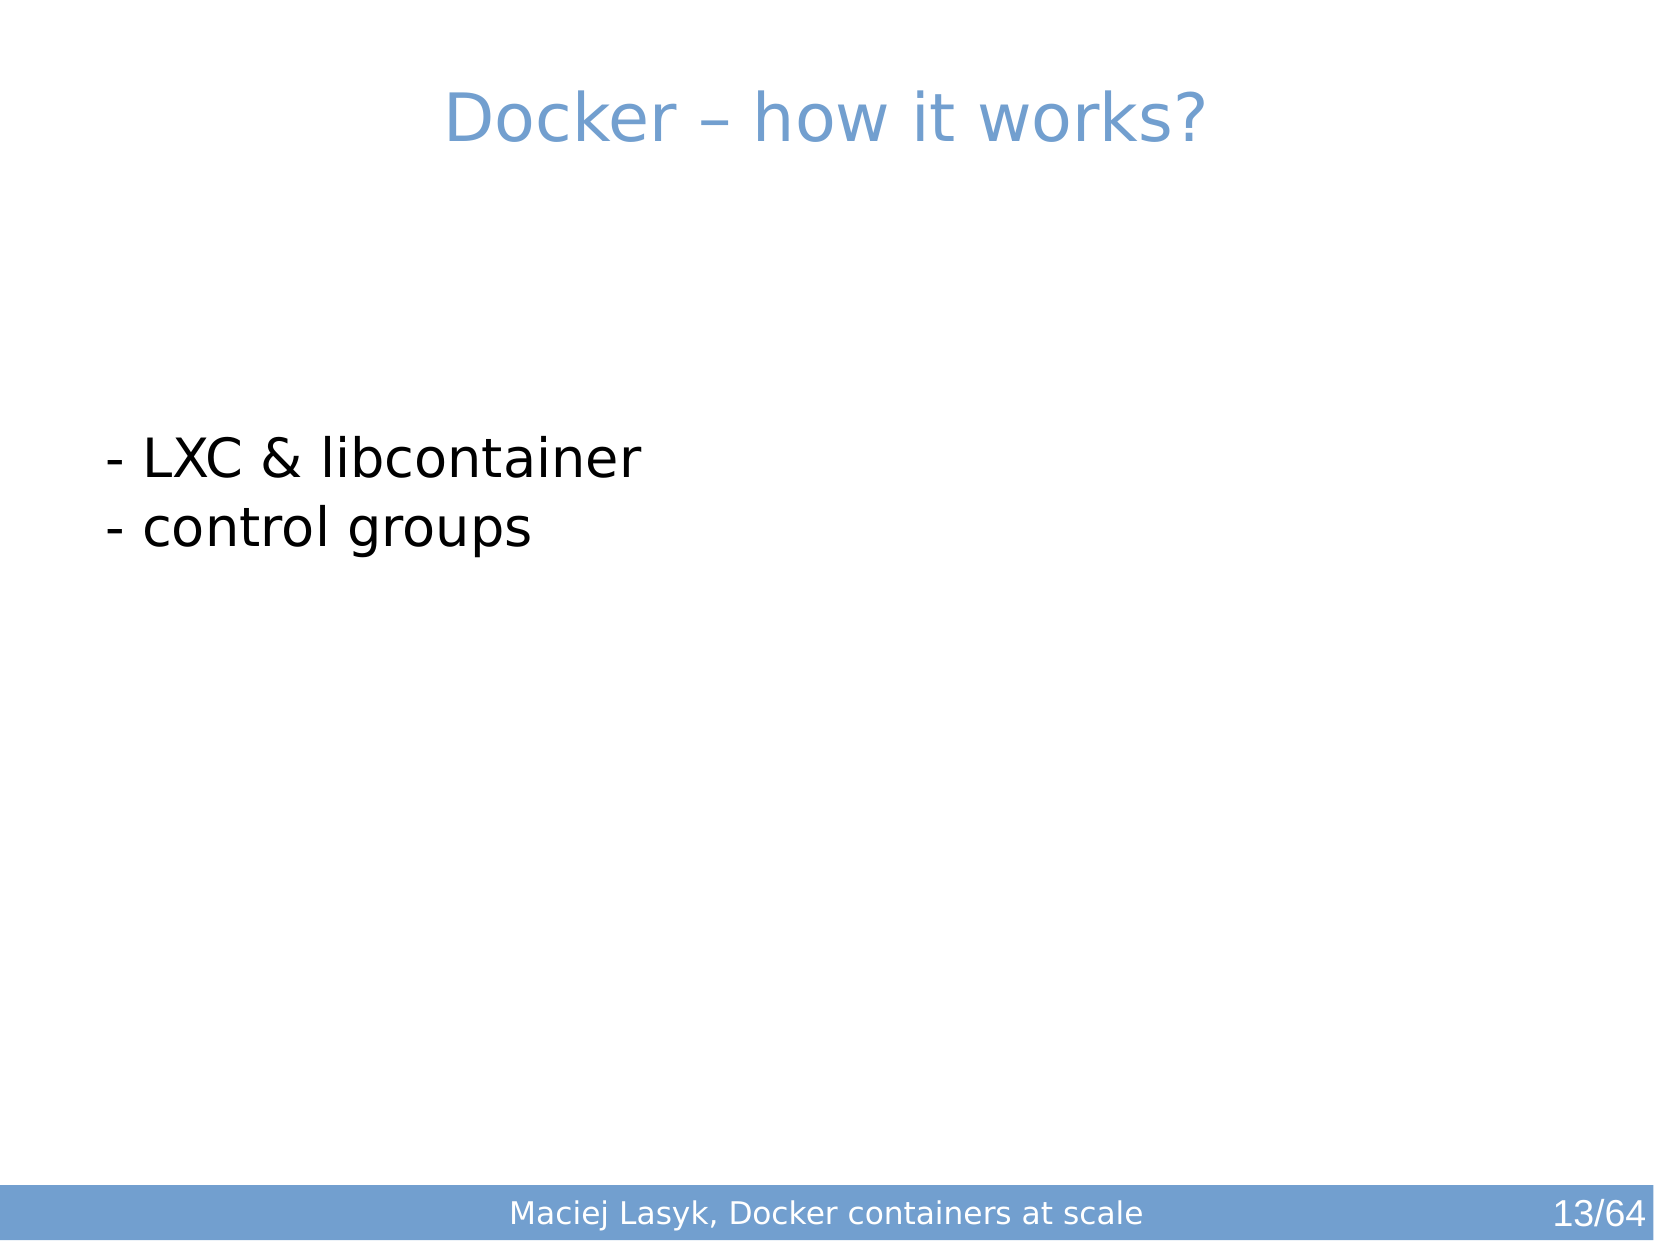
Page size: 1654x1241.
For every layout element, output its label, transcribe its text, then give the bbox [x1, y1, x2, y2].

text_box 13/64 [1527, 1185, 1654, 1241]
text_box Docker – how it works? [428, 72, 1225, 166]
text_box [0, 1185, 1527, 1241]
text_box - LXC & libcontainer - control groups [90, 419, 658, 725]
text_box Maciej Lasyk, Docker containers at scale [494, 1188, 1160, 1240]
